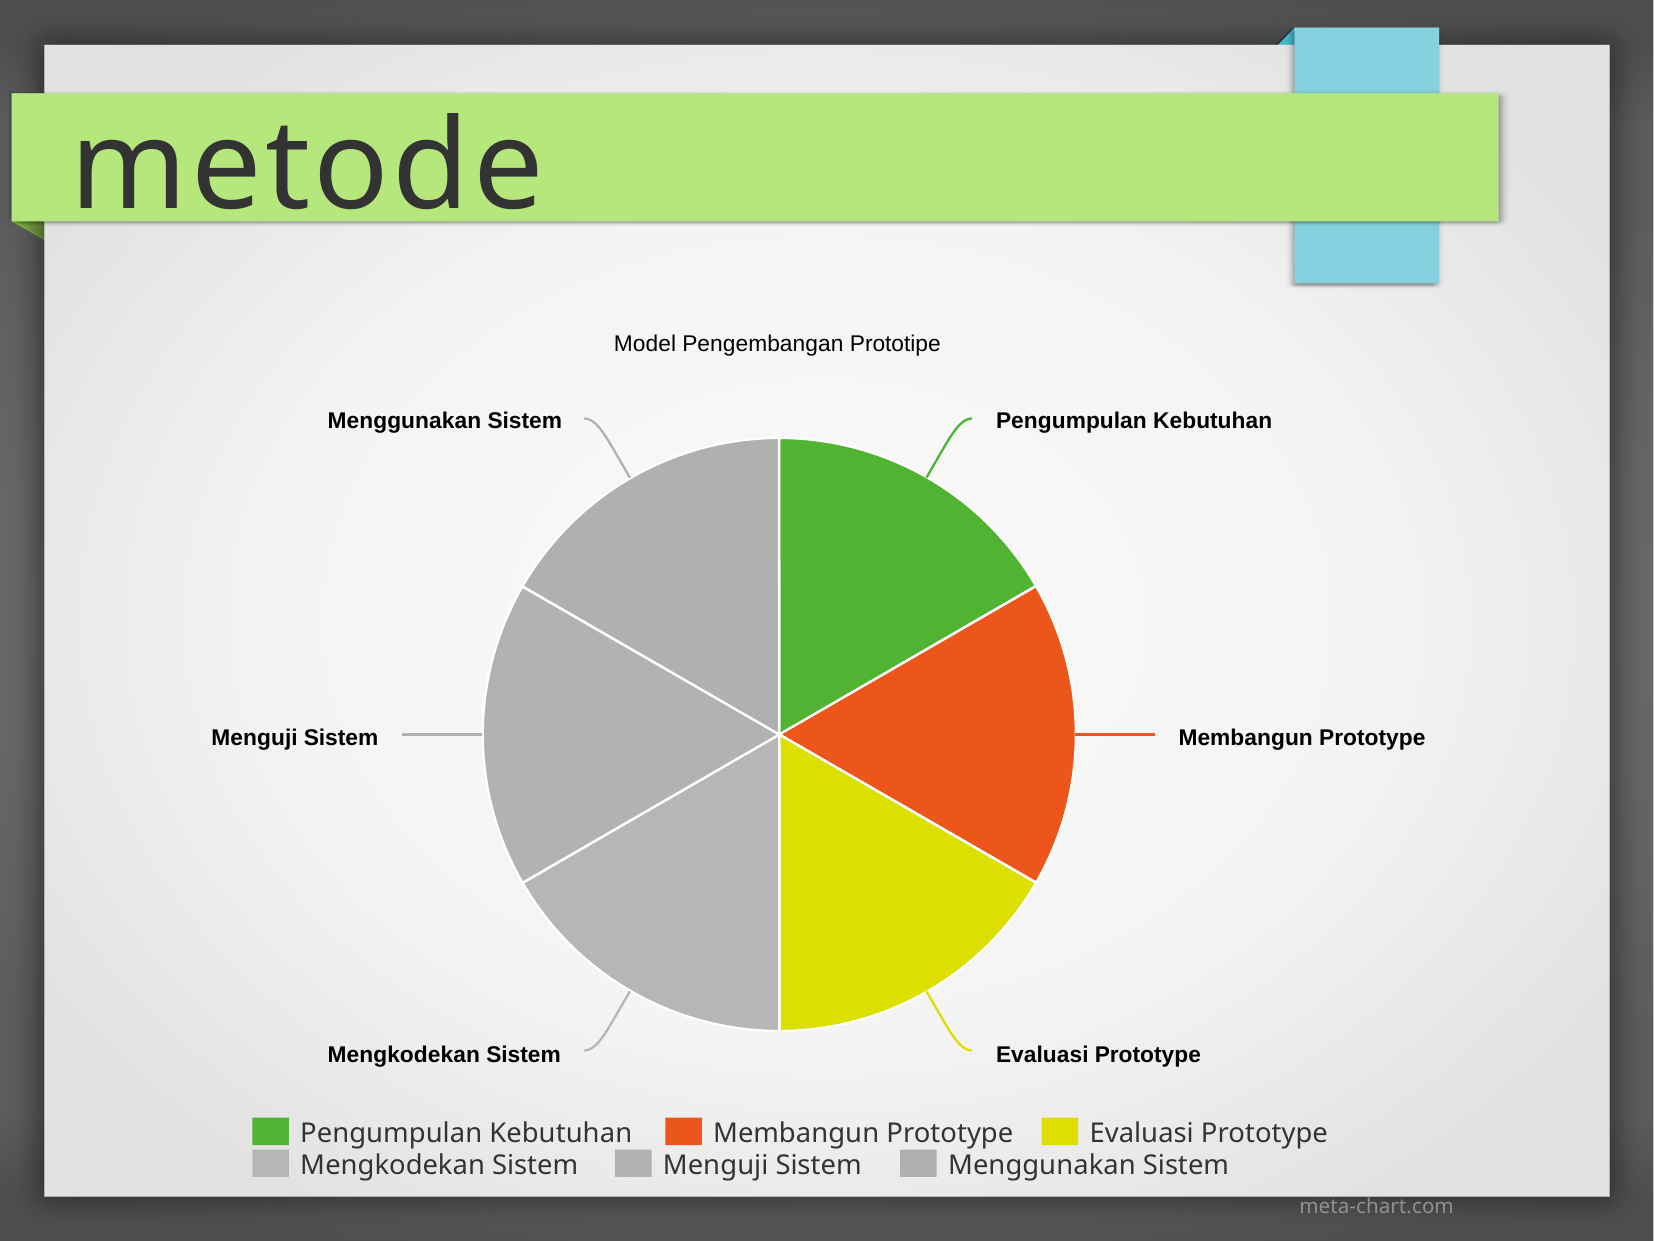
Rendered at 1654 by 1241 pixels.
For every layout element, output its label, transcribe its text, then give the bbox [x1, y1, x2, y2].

picture [0, 0, 1654, 1241]
title metode [70, 84, 1229, 235]
